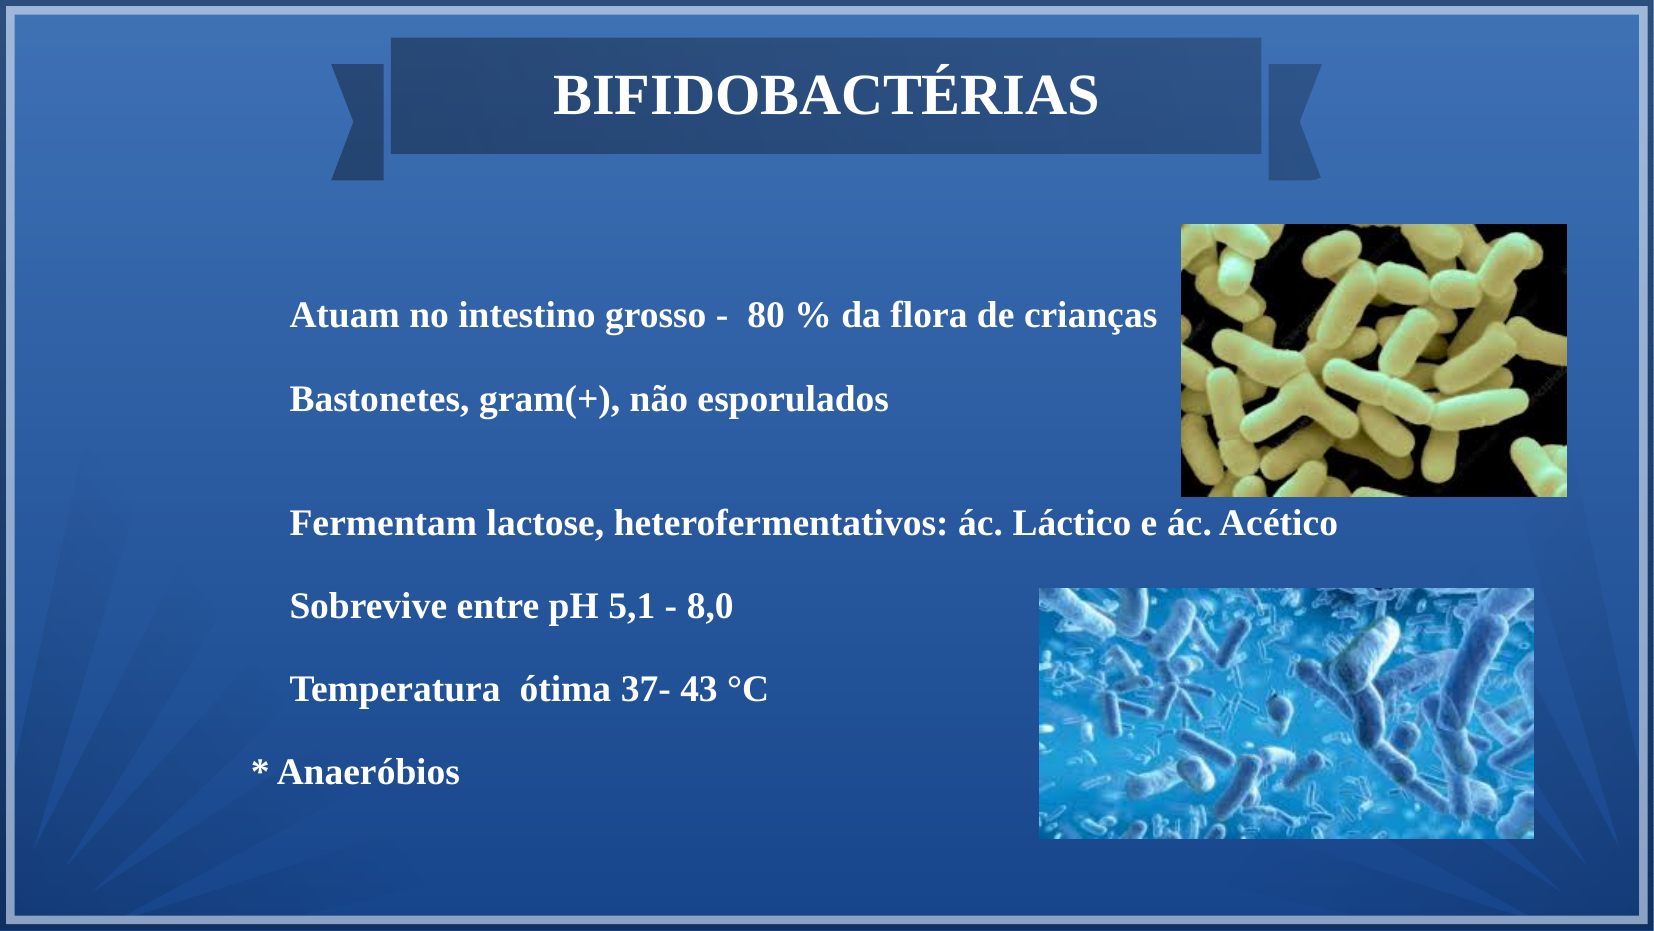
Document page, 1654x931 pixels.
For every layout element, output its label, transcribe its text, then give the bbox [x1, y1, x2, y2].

title BIFIDOBACTÉRIAS [389, 35, 1264, 154]
picture [1039, 588, 1534, 839]
picture [1181, 224, 1567, 497]
text_box  Atuam no intestino grosso - 80 % da flora de crianças  Bastonetes, gram(+), não esporulados  Fermentam lactose, heterofermentativos: ác. Láctico e ác. Acético  Sobrevive entre pH 5,1 - 8,0  Temperatura ótima 37- 43 °C * Anaeróbios [235, 287, 1560, 843]
